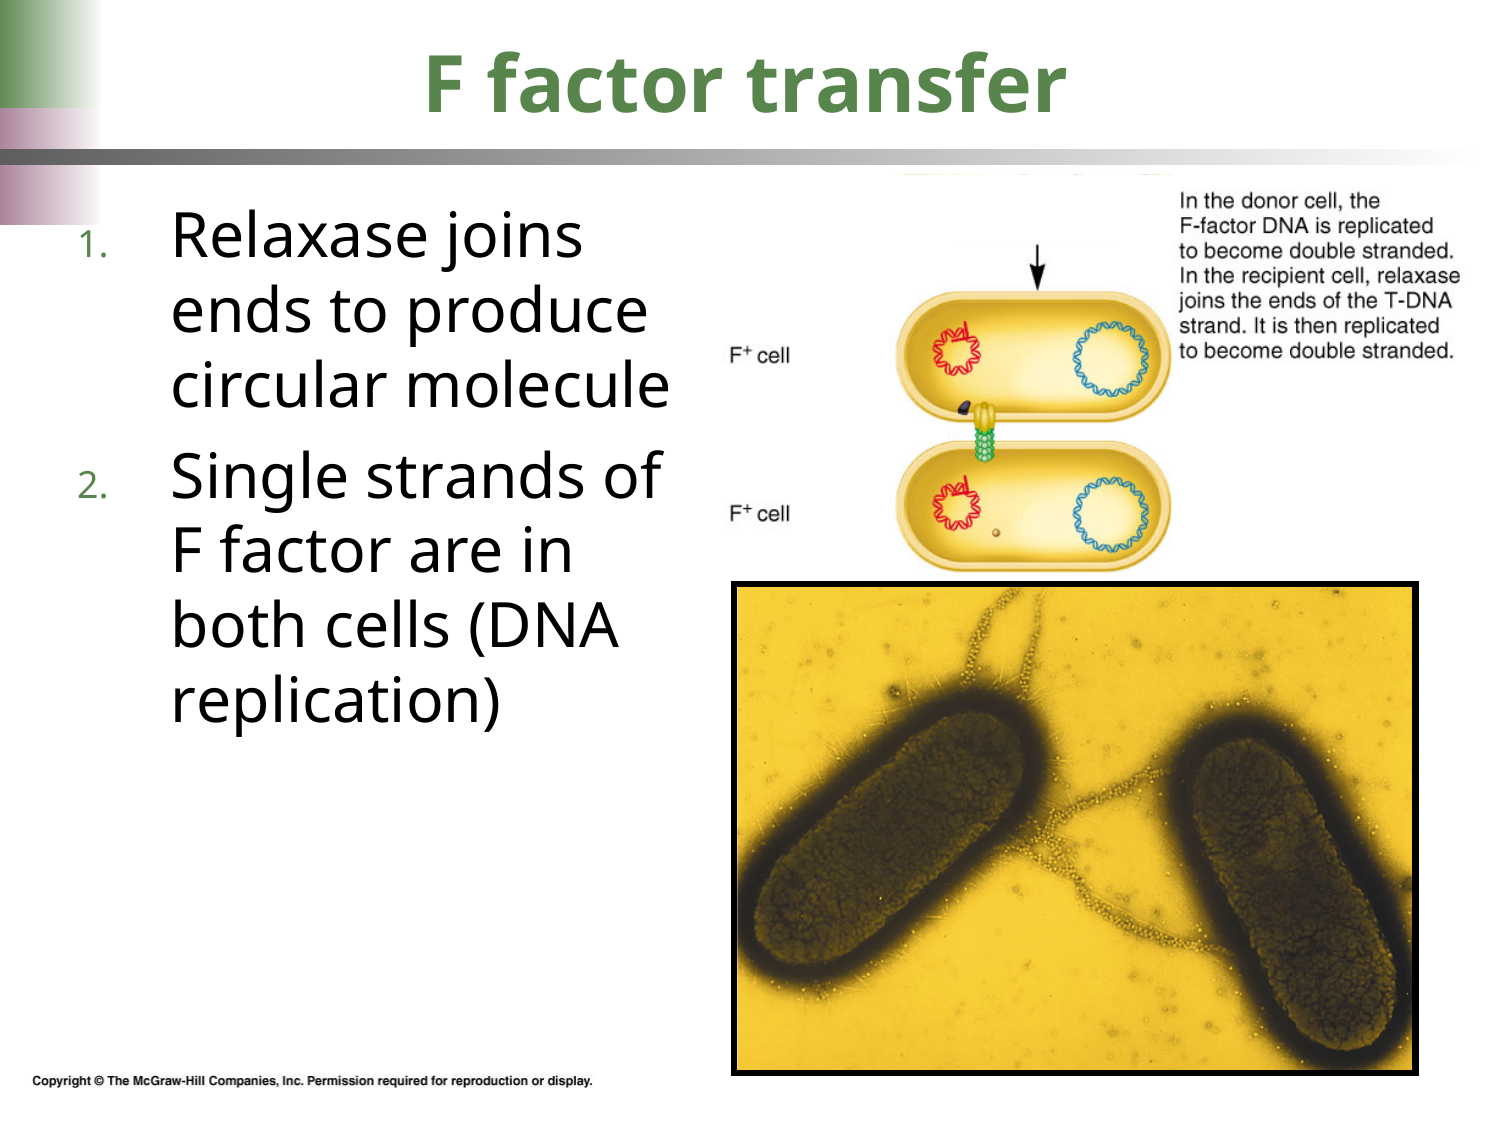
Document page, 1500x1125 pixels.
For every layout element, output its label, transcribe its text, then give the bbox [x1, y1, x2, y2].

list Relaxase joins ends to produce circular molecule Single strands of F factor are in both cells (DNA replication) [62, 187, 725, 1075]
title F factor transfer [133, 24, 1359, 138]
picture [712, 174, 1476, 587]
picture [737, 587, 1413, 1070]
picture [24, 1074, 601, 1088]
